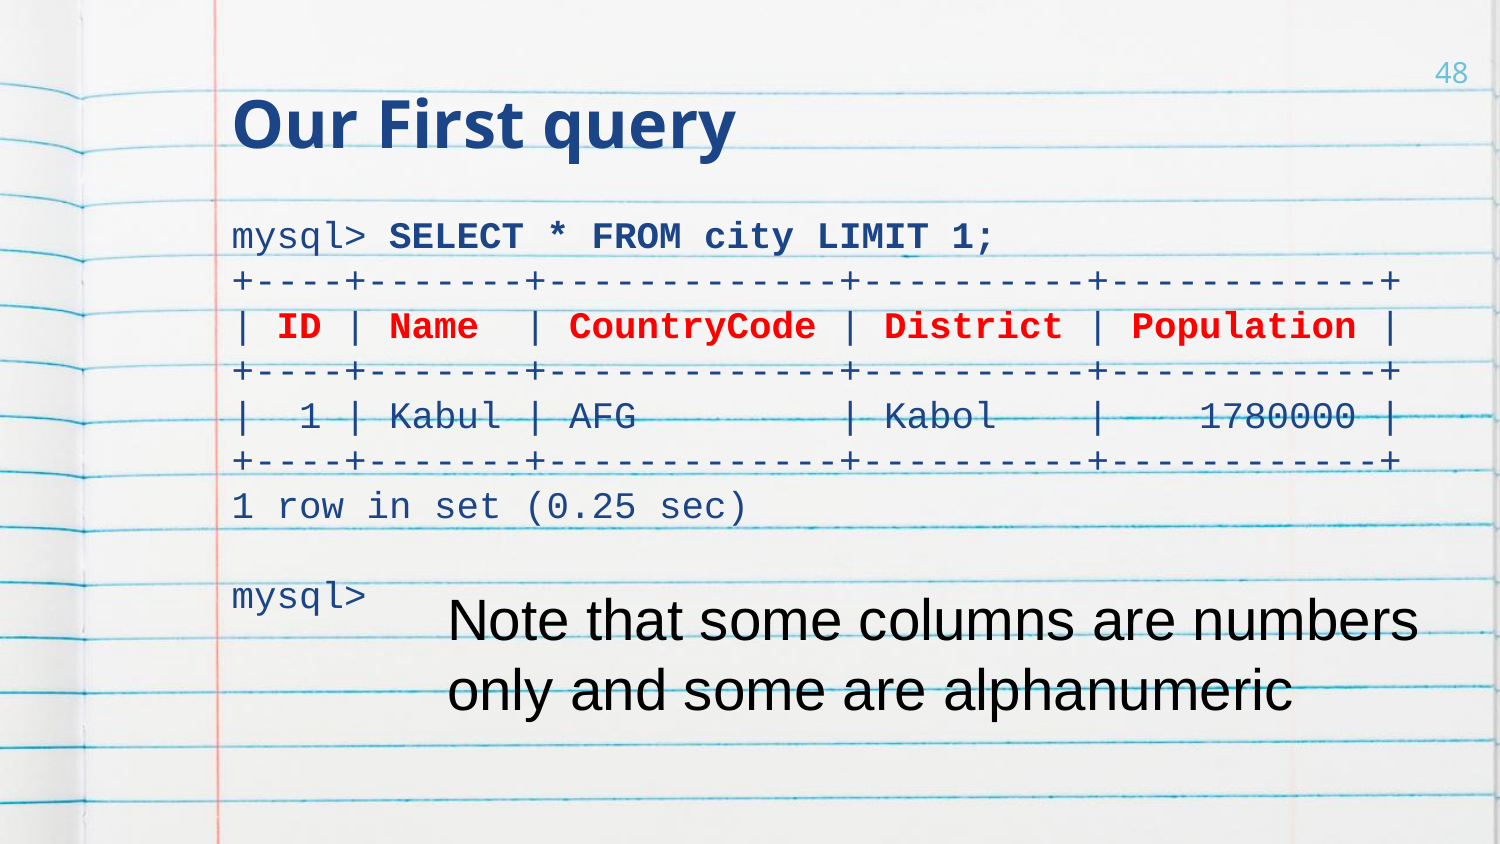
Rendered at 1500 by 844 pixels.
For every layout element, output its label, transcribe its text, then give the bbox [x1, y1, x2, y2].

text_box Note that some columns are numbers only and some are alphanumeric [432, 574, 1445, 803]
slide_number <number> [1378, 41, 1469, 107]
list mysql> SELECT * FROM city LIMIT 1; +----+-------+-------------+----------+------------+ | ID | Name | CountryCode | District | Population | +----+-------+-------------+----------+------------+ | 1 | Kabul | AFG | Kabol | 1780000 | +----+-------+-------------+----------+------------+ 1 row in set (0.25 sec) mysql> [231, 211, 1425, 748]
picture [0, 0, 1500, 844]
title Our First query [231, 21, 1425, 162]
